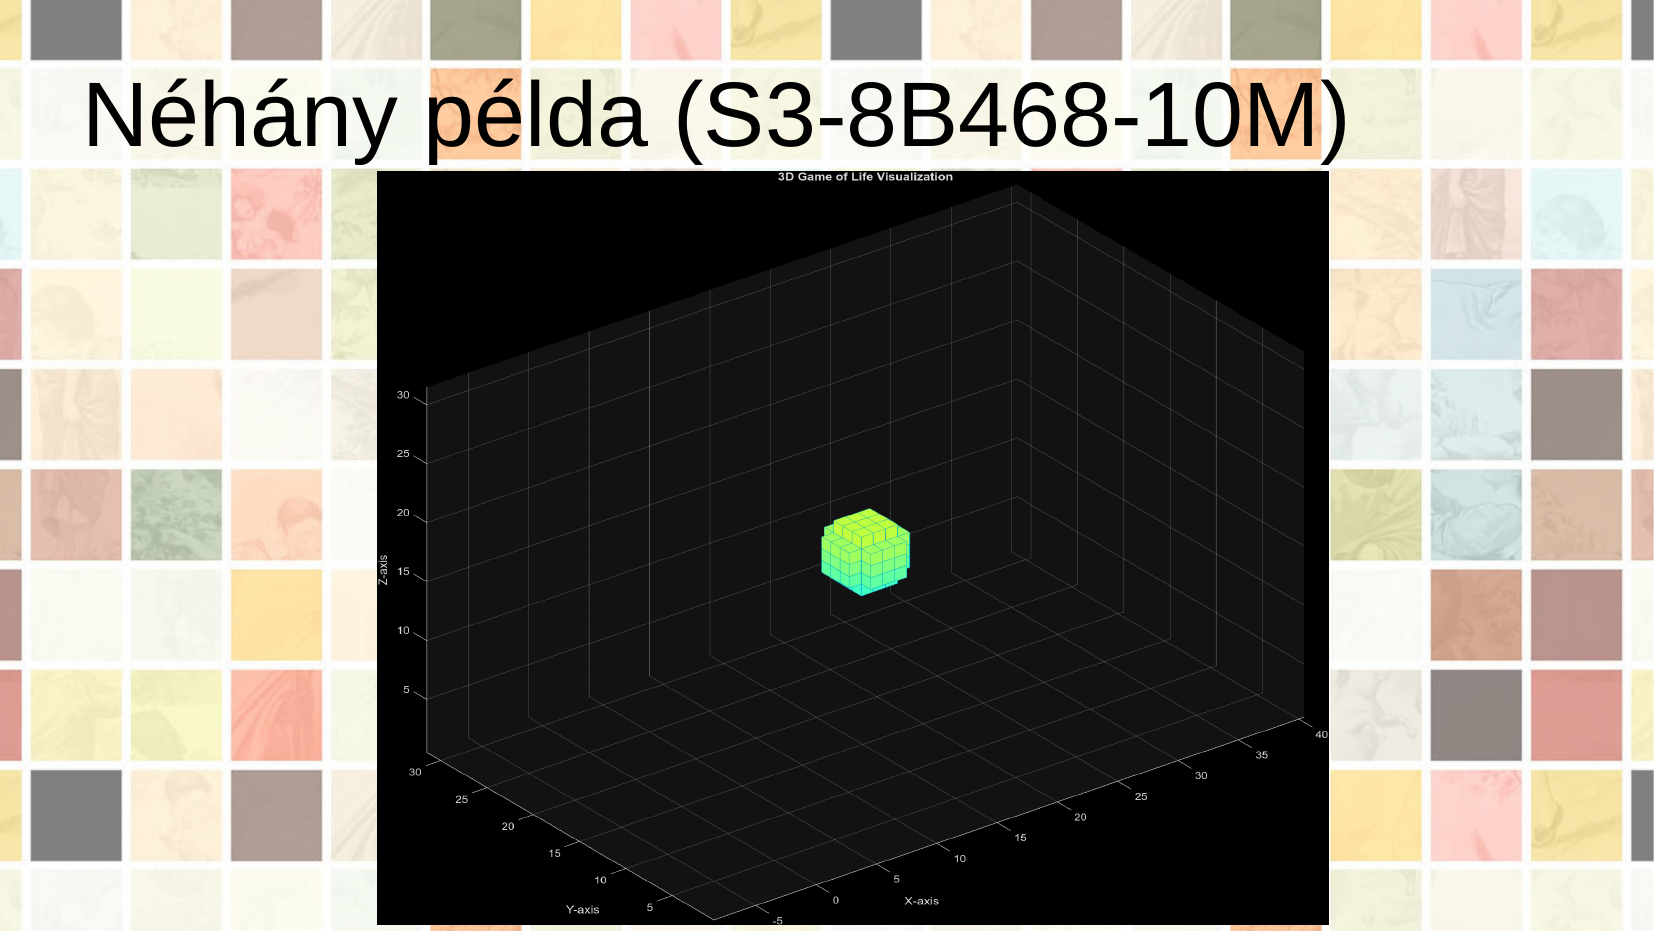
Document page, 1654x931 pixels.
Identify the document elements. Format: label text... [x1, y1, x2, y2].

title Néhány példa (S3-8B468-10M) [82, 37, 1571, 193]
picture [377, 171, 1329, 925]
